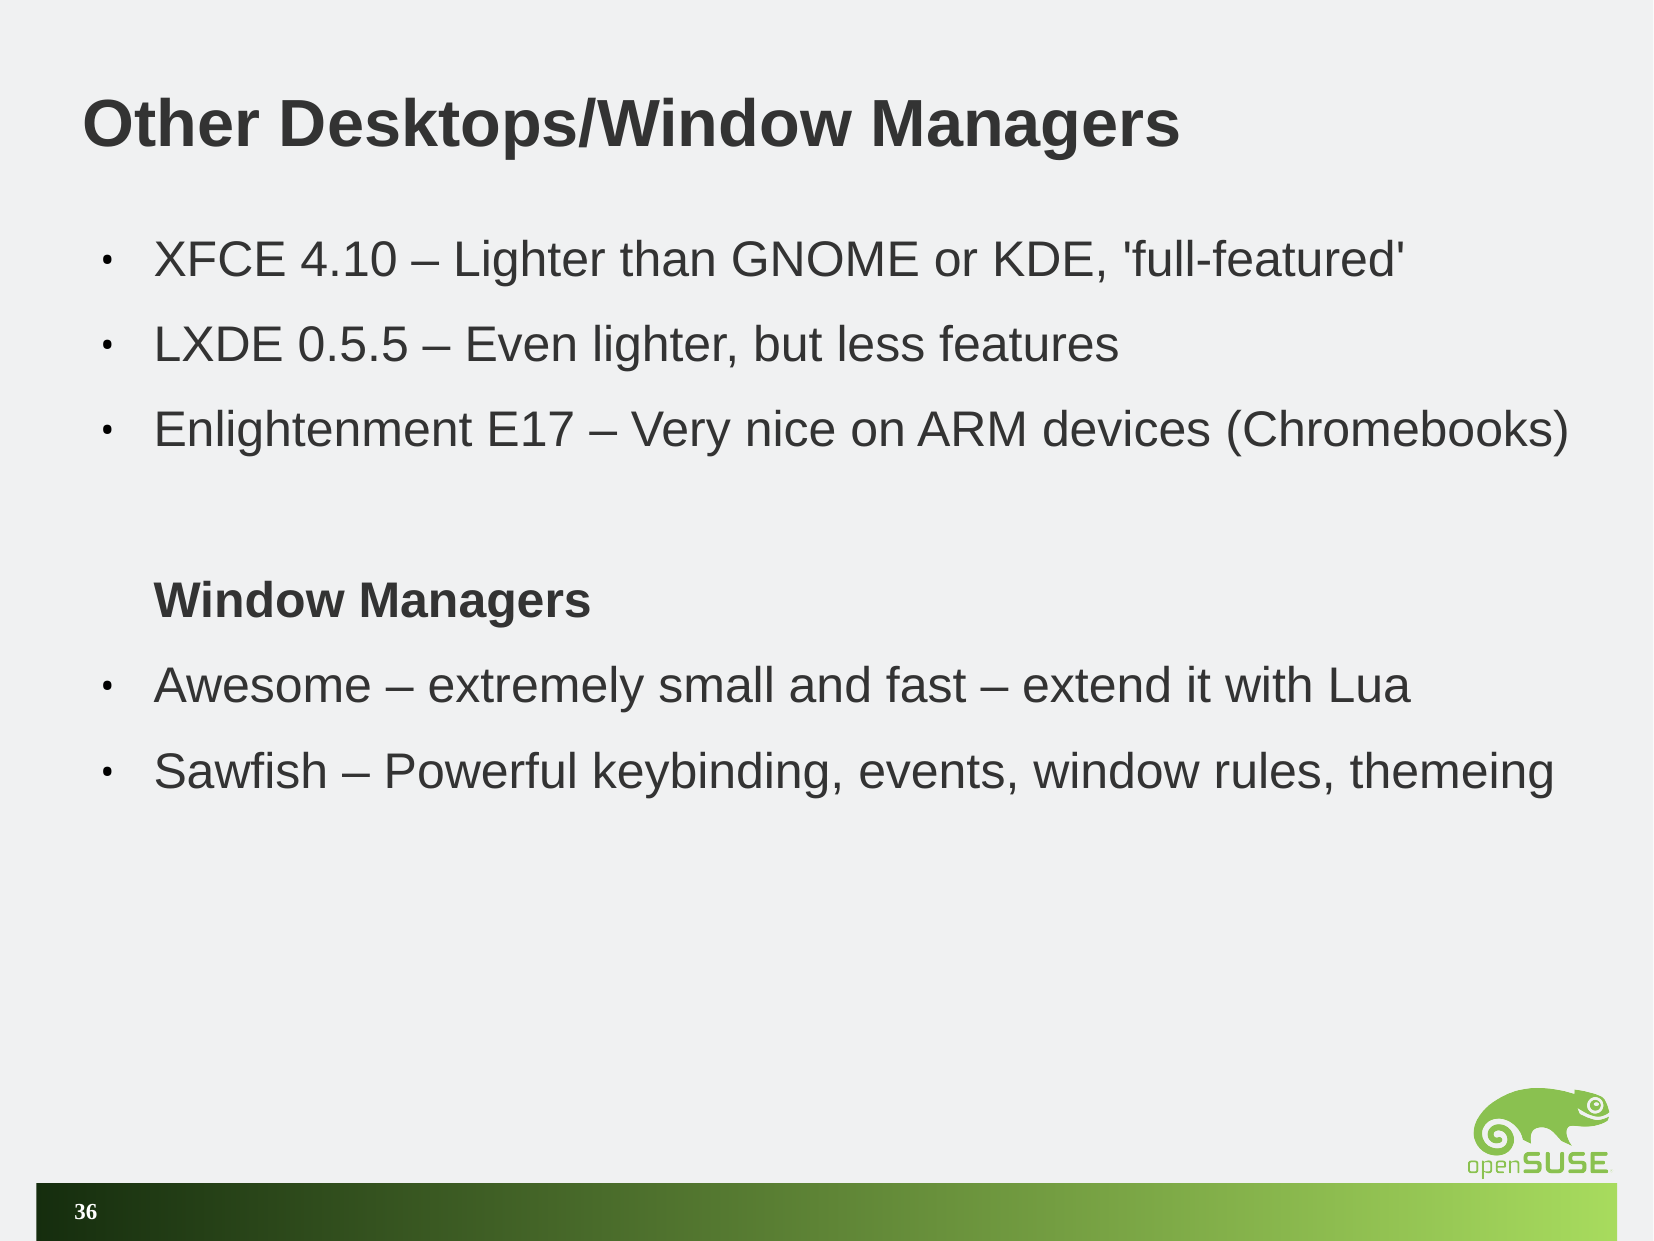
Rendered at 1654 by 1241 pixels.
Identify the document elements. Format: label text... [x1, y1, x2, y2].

picture [0, 0, 1654, 1241]
title Other Desktops/Window Managers [82, 49, 1571, 198]
list XFCE 4.10 – Lighter than GNOME or KDE, 'full-featured' LXDE 0.5.5 – Even lighter, but less features Enlightenment E17 – Very nice on ARM devices (Chromebooks) Window Managers Awesome – extremely small and fast – extend it with Lua Sawfish – Powerful keybinding, events, window rules, themeing [82, 231, 1571, 951]
